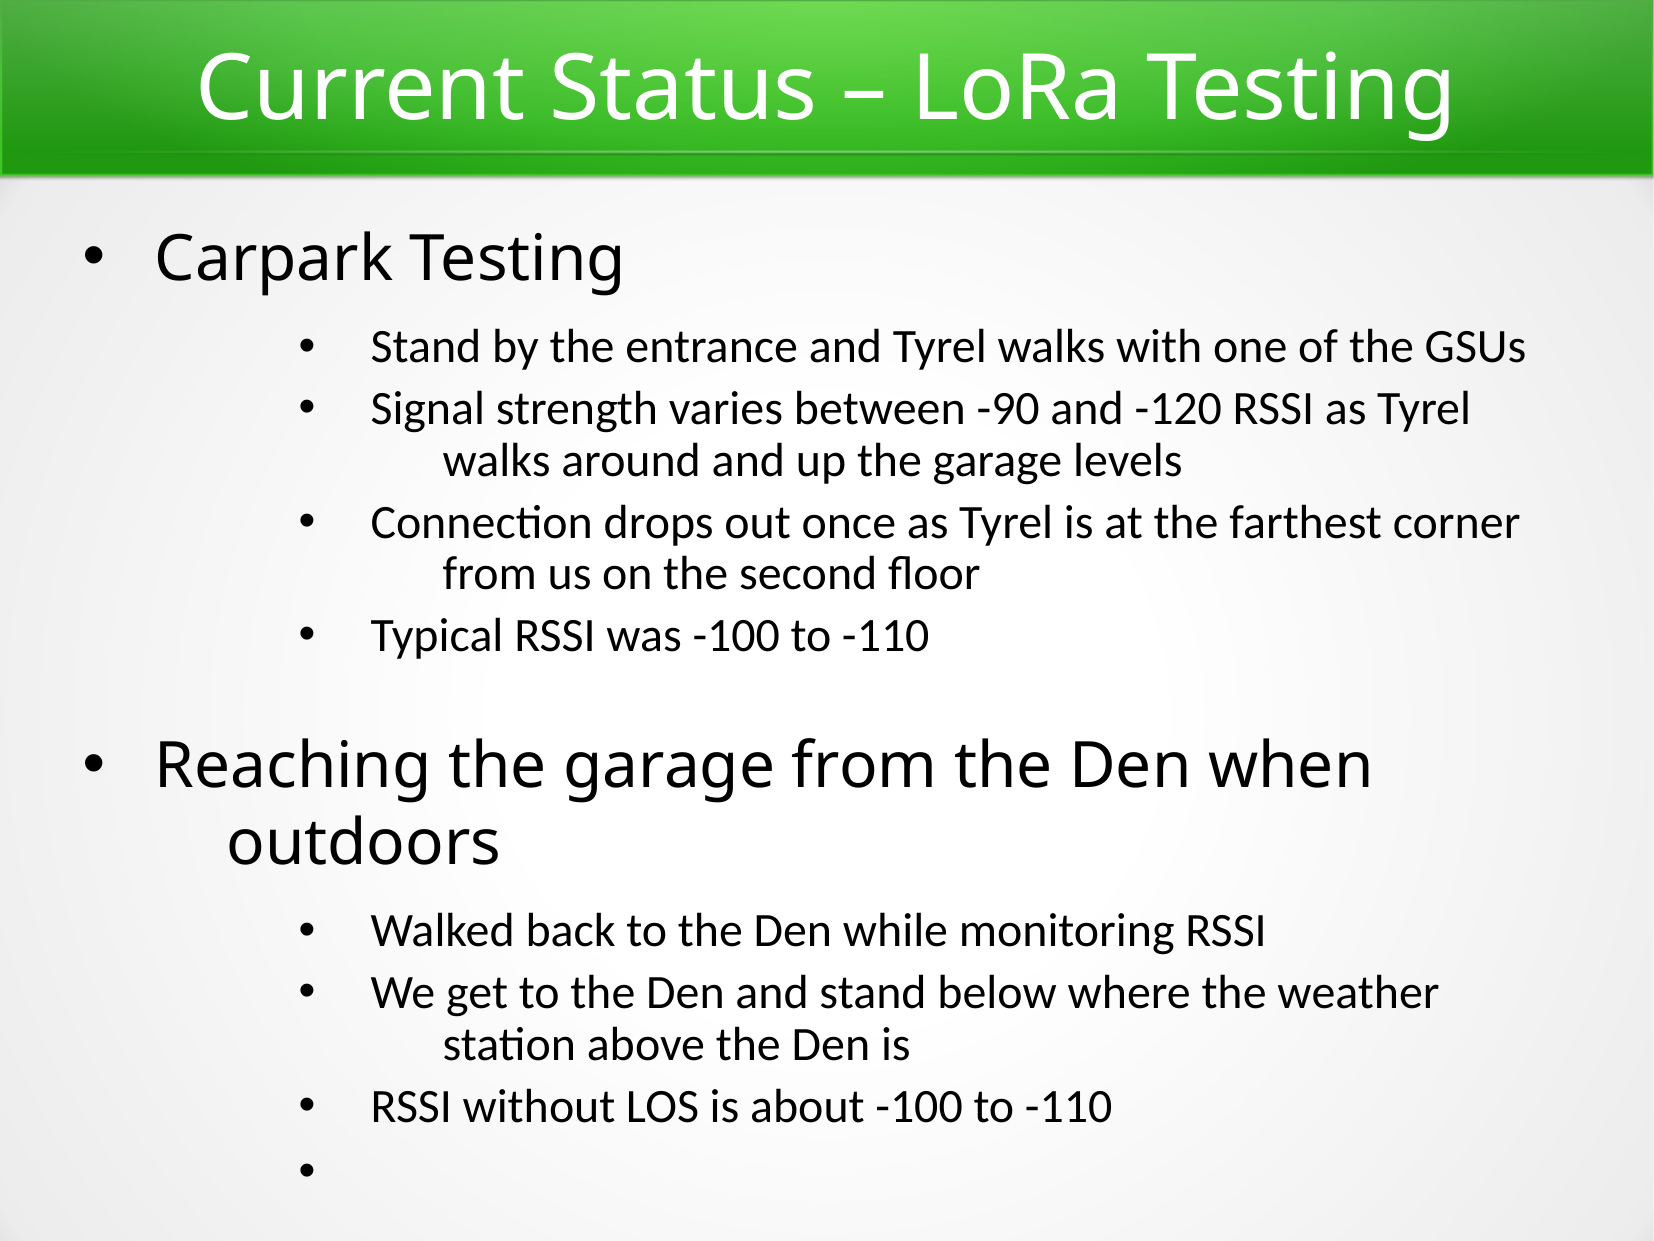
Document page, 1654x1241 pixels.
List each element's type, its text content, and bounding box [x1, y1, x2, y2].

list Carpark Testing Stand by the entrance and Tyrel walks with one of the GSUs Signal strength varies between -90 and -120 RSSI as Tyrel walks around and up the garage levels Connection drops out once as Tyrel is at the farthest corner from us on the second floor Typical RSSI was -100 to -110 Reaching the garage from the Den when outdoors Walked back to the Den while monitoring RSSI We get to the Den and stand below where the weather station above the Den is RSSI without LOS is about -100 to -110 [82, 216, 1571, 1151]
title Current Status – LoRa Testing [82, 11, 1571, 154]
